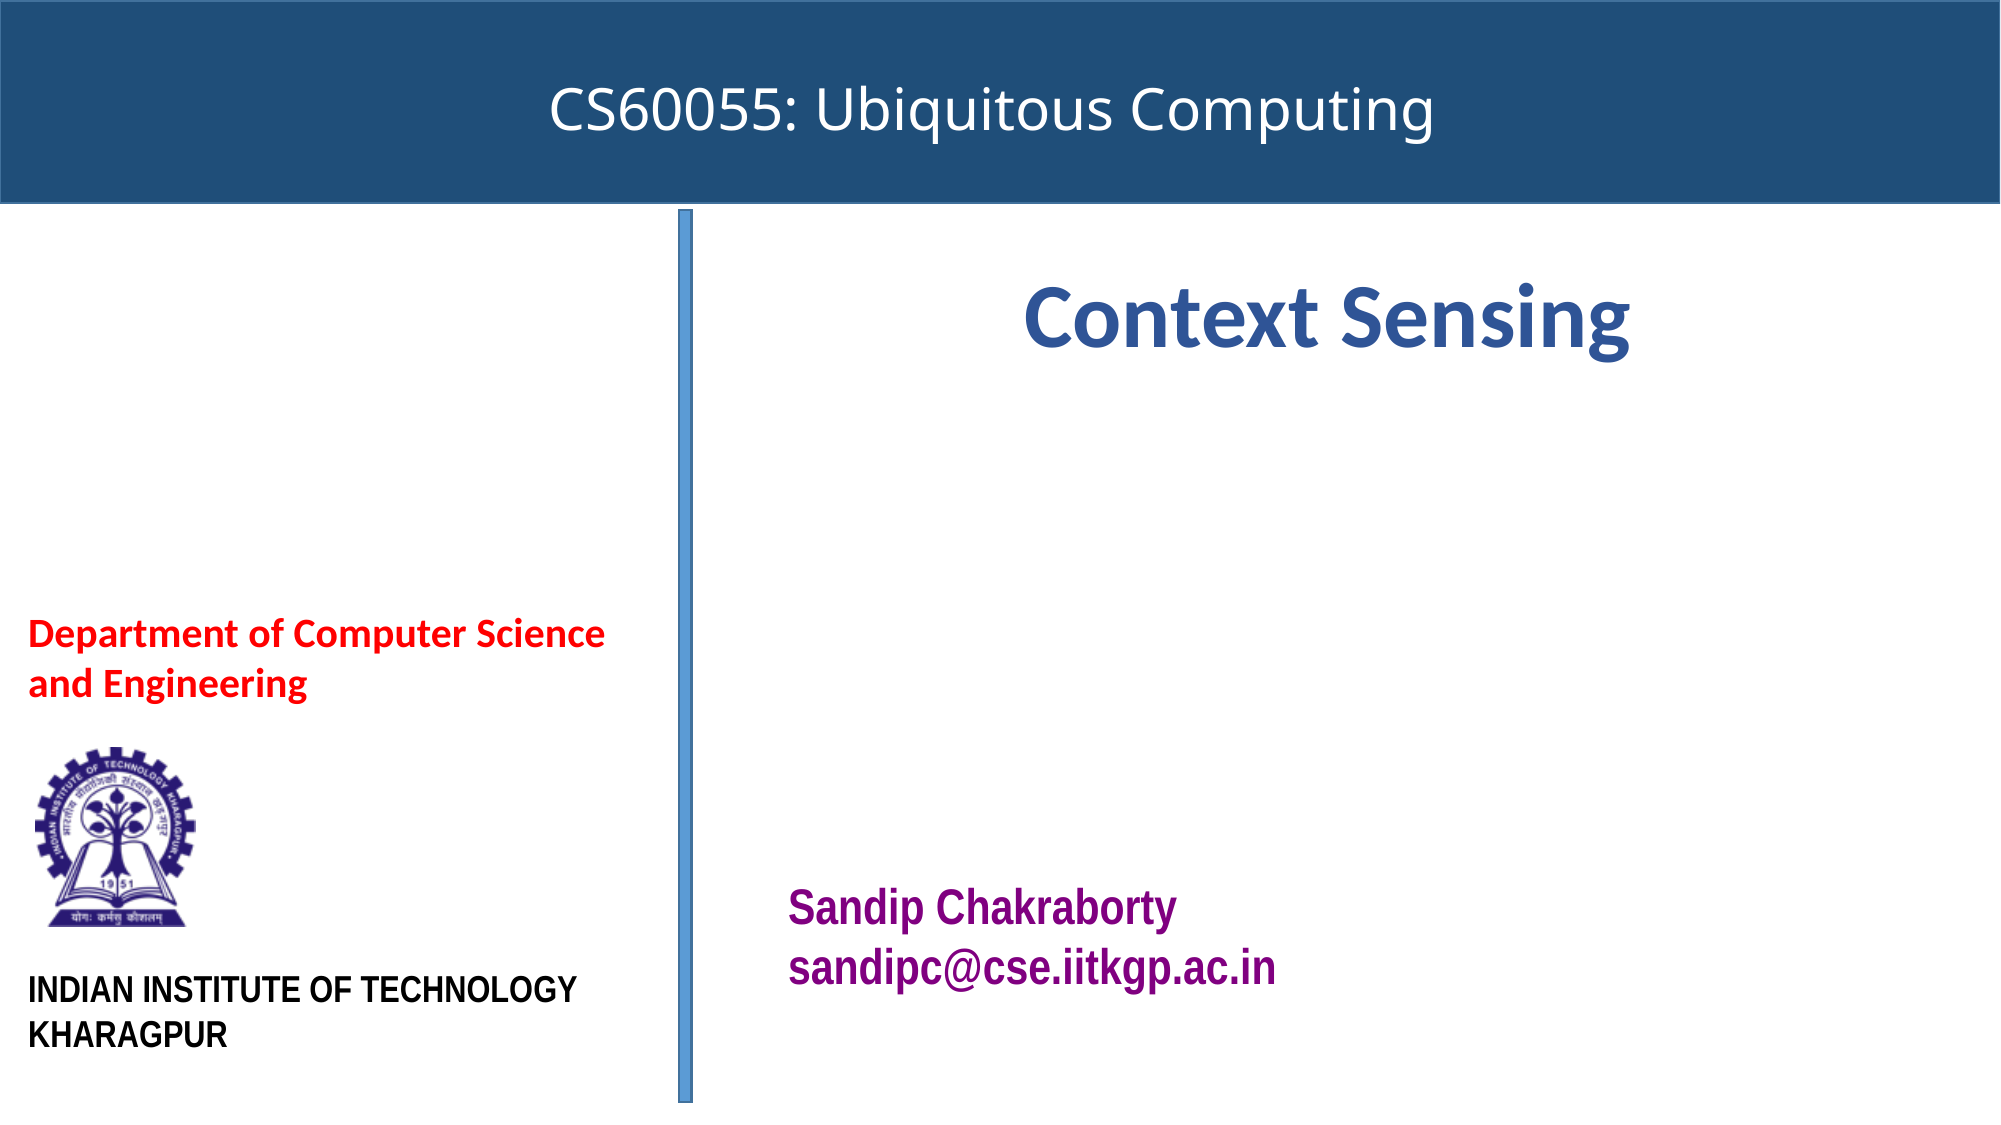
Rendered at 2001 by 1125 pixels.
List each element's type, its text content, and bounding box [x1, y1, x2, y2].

title CS60055: Ubiquitous Computing [0, 10, 2000, 200]
text_box Context Sensing [693, 247, 1963, 375]
